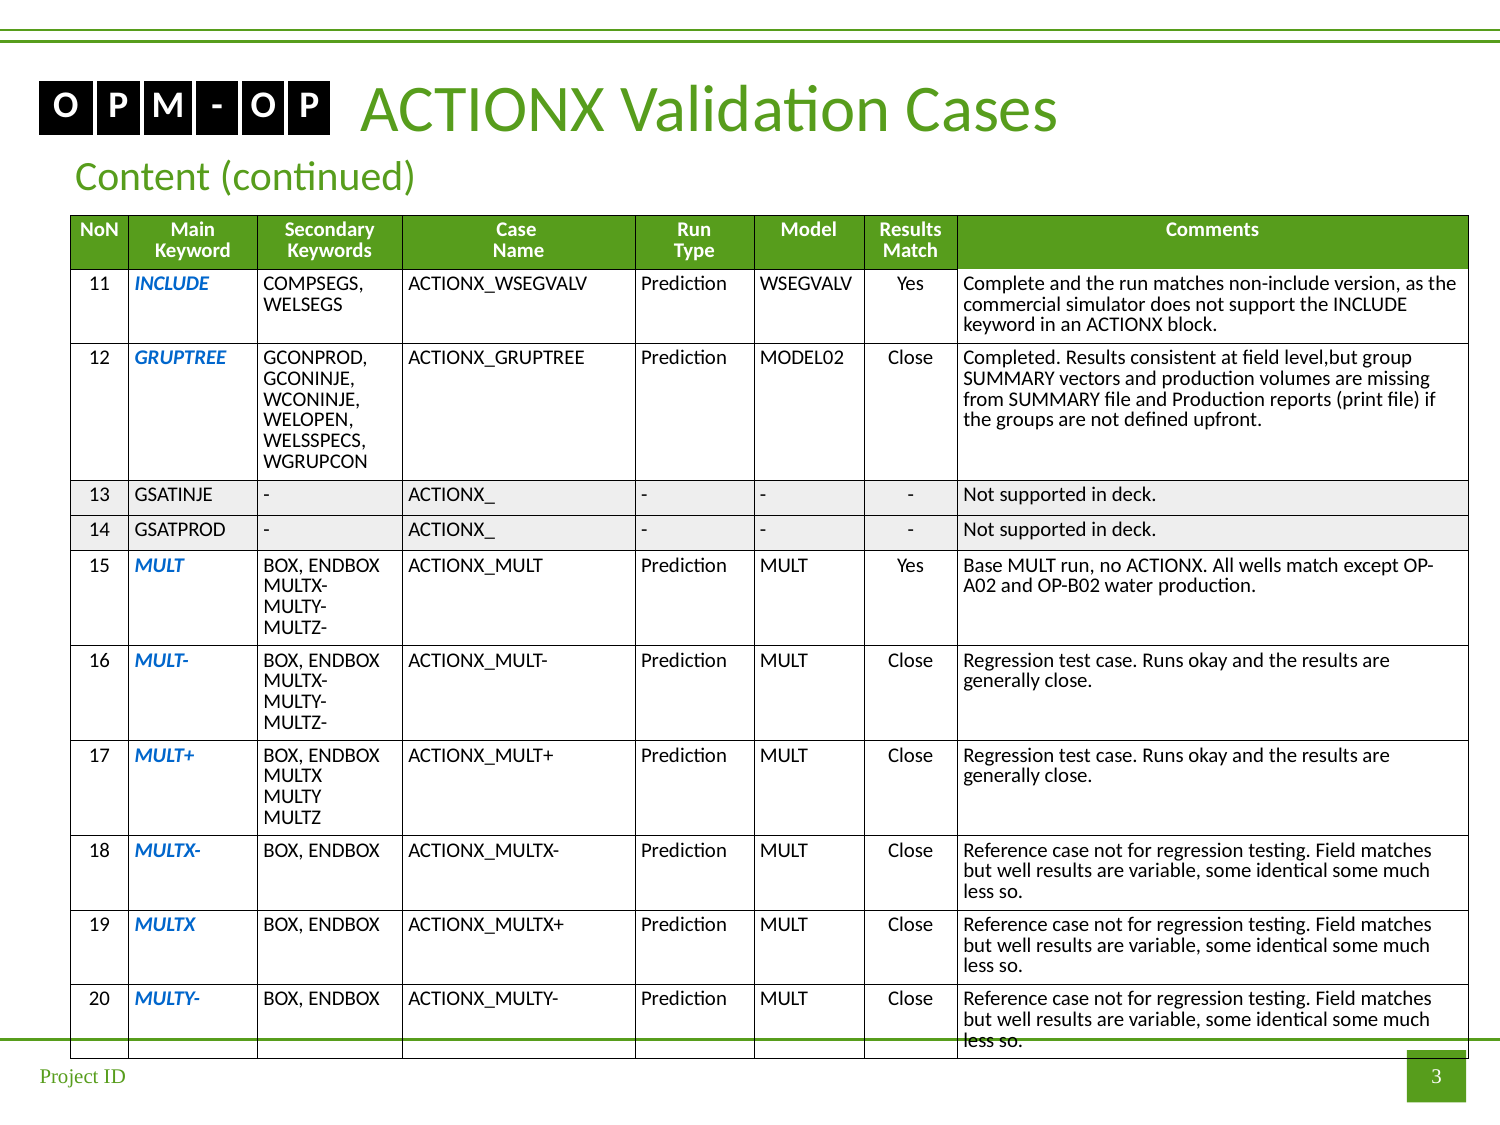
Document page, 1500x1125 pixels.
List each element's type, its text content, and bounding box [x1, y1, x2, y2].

table_cell - [865, 481, 957, 515]
table_cell Close [865, 836, 957, 910]
table_cell Base MULT run, no ACTIONX. All wells match except OP-A02 and OP-B02 water production. [958, 551, 1468, 645]
table_cell Close [865, 911, 957, 984]
title ACTIONX Validation Cases [360, 77, 1425, 153]
table_cell MULT [755, 836, 864, 910]
table_cell Regression test case. Runs okay and the results are generally close. [958, 646, 1468, 740]
table_cell MODEL02 [755, 344, 864, 480]
table_cell 14 [71, 516, 128, 550]
table_cell ACTIONX_MULT+ [403, 741, 635, 835]
table_cell BOX, ENDBOX [258, 911, 402, 984]
table_cell Prediction [636, 551, 754, 645]
table_cell MULT [755, 911, 864, 984]
table_cell MULT [755, 985, 864, 1058]
table_cell ACTIONX_MULT [403, 551, 635, 645]
table_header Main Keyword [129, 216, 257, 269]
table_cell BOX, ENDBOX [258, 836, 402, 910]
table_cell Completed. Results consistent at field level,but group SUMMARY vectors and production volumes are missing from SUMMARY file and Production reports (print file) if the groups are not defined upfront. [958, 344, 1468, 480]
table_cell Not supported in deck. [958, 481, 1468, 515]
table_cell WSEGVALV [755, 270, 864, 343]
table_cell 18 [71, 836, 128, 910]
table_cell Yes [865, 551, 957, 645]
list Content (continued) [75, 159, 1425, 215]
table_cell INCLUDE [129, 270, 257, 343]
table_cell MULTY- [129, 985, 257, 1058]
table_cell GCONPROD, GCONINJE, WCONINJE, WELOPEN, WELSSPECS, WGRUPCON [258, 344, 402, 480]
table_cell Yes [865, 270, 957, 343]
table_header Case Name [403, 216, 635, 269]
table_cell BOX, ENDBOX MULTX- MULTY- MULTZ- [258, 551, 402, 645]
table_cell Prediction [636, 344, 754, 480]
table_cell Prediction [636, 836, 754, 910]
table_cell 12 [71, 344, 128, 480]
table_cell Reference case not for regression testing. Field matches but well results are variable, some identical some much less so. [958, 836, 1468, 910]
table_cell Close [865, 344, 957, 480]
table_cell GRUPTREE [129, 344, 257, 480]
table_cell MULT+ [129, 741, 257, 835]
table_cell ACTIONX_ [403, 516, 635, 550]
table_cell MULT [755, 551, 864, 645]
table_cell MULT [755, 646, 864, 740]
table_cell - [636, 516, 754, 550]
table_cell Prediction [636, 911, 754, 984]
table_cell 13 [71, 481, 128, 515]
table_cell ACTIONX_ [403, 481, 635, 515]
table_cell Prediction [636, 985, 754, 1058]
table_header NoN [71, 216, 128, 269]
table_cell GSATPROD [129, 516, 257, 550]
table_cell Close [865, 985, 957, 1058]
table_cell ACTIONX_MULTX+ [403, 911, 635, 984]
table_cell ACTIONX_WSEGVALV [403, 270, 635, 343]
table_cell MULT [129, 551, 257, 645]
table_cell ACTIONX_MULTY- [403, 985, 635, 1058]
table_cell - [258, 481, 402, 515]
table_cell 17 [71, 741, 128, 835]
table_cell GSATINJE [129, 481, 257, 515]
table_cell Prediction [636, 741, 754, 835]
table_header Comments [958, 216, 1468, 269]
table_cell ACTIONX_GRUPTREE [403, 344, 635, 480]
table_cell Close [865, 646, 957, 740]
table_cell - [636, 481, 754, 515]
table_cell - [755, 516, 864, 550]
table_cell 19 [71, 911, 128, 984]
table_header Results Match [865, 216, 957, 269]
table_cell Reference case not for regression testing. Field matches but well results are variable, some identical some much less so. [958, 985, 1468, 1058]
table_cell Complete and the run matches non-include version, as the commercial simulator does not support the INCLUDE keyword in an ACTIONX block. [958, 269, 1468, 343]
table_cell BOX, ENDBOX [258, 985, 402, 1058]
table_cell BOX, ENDBOX MULTX MULTY MULTZ [258, 741, 402, 835]
table_header Secondary Keywords [258, 216, 402, 269]
table_cell MULTX- [129, 836, 257, 910]
table_cell BOX, ENDBOX MULTX- MULTY- MULTZ- [258, 646, 402, 740]
table_cell Prediction [636, 270, 754, 343]
table_cell Close [865, 741, 957, 835]
table_cell COMPSEGS, WELSEGS [258, 270, 402, 343]
table_cell 16 [71, 646, 128, 740]
table_cell - [258, 516, 402, 550]
table_cell Reference case not for regression testing. Field matches but well results are variable, some identical some much less so. [958, 911, 1468, 984]
table_cell - [865, 516, 957, 550]
table_cell ACTIONX_MULTX- [403, 836, 635, 910]
table_cell Regression test case. Runs okay and the results are generally close. [958, 741, 1468, 835]
table_cell Prediction [636, 646, 754, 740]
table_cell Not supported in deck. [958, 516, 1468, 550]
table_cell ACTIONX_MULT- [403, 646, 635, 740]
table_header Model [755, 216, 864, 269]
table_cell MULT [755, 741, 864, 835]
table_cell MULT- [129, 646, 257, 740]
table_cell 11 [71, 270, 128, 343]
table_cell 15 [71, 551, 128, 645]
table_cell 20 [71, 985, 128, 1058]
table_cell - [755, 481, 864, 515]
table_header Run Type [636, 216, 754, 269]
table_cell MULTX [129, 911, 257, 984]
